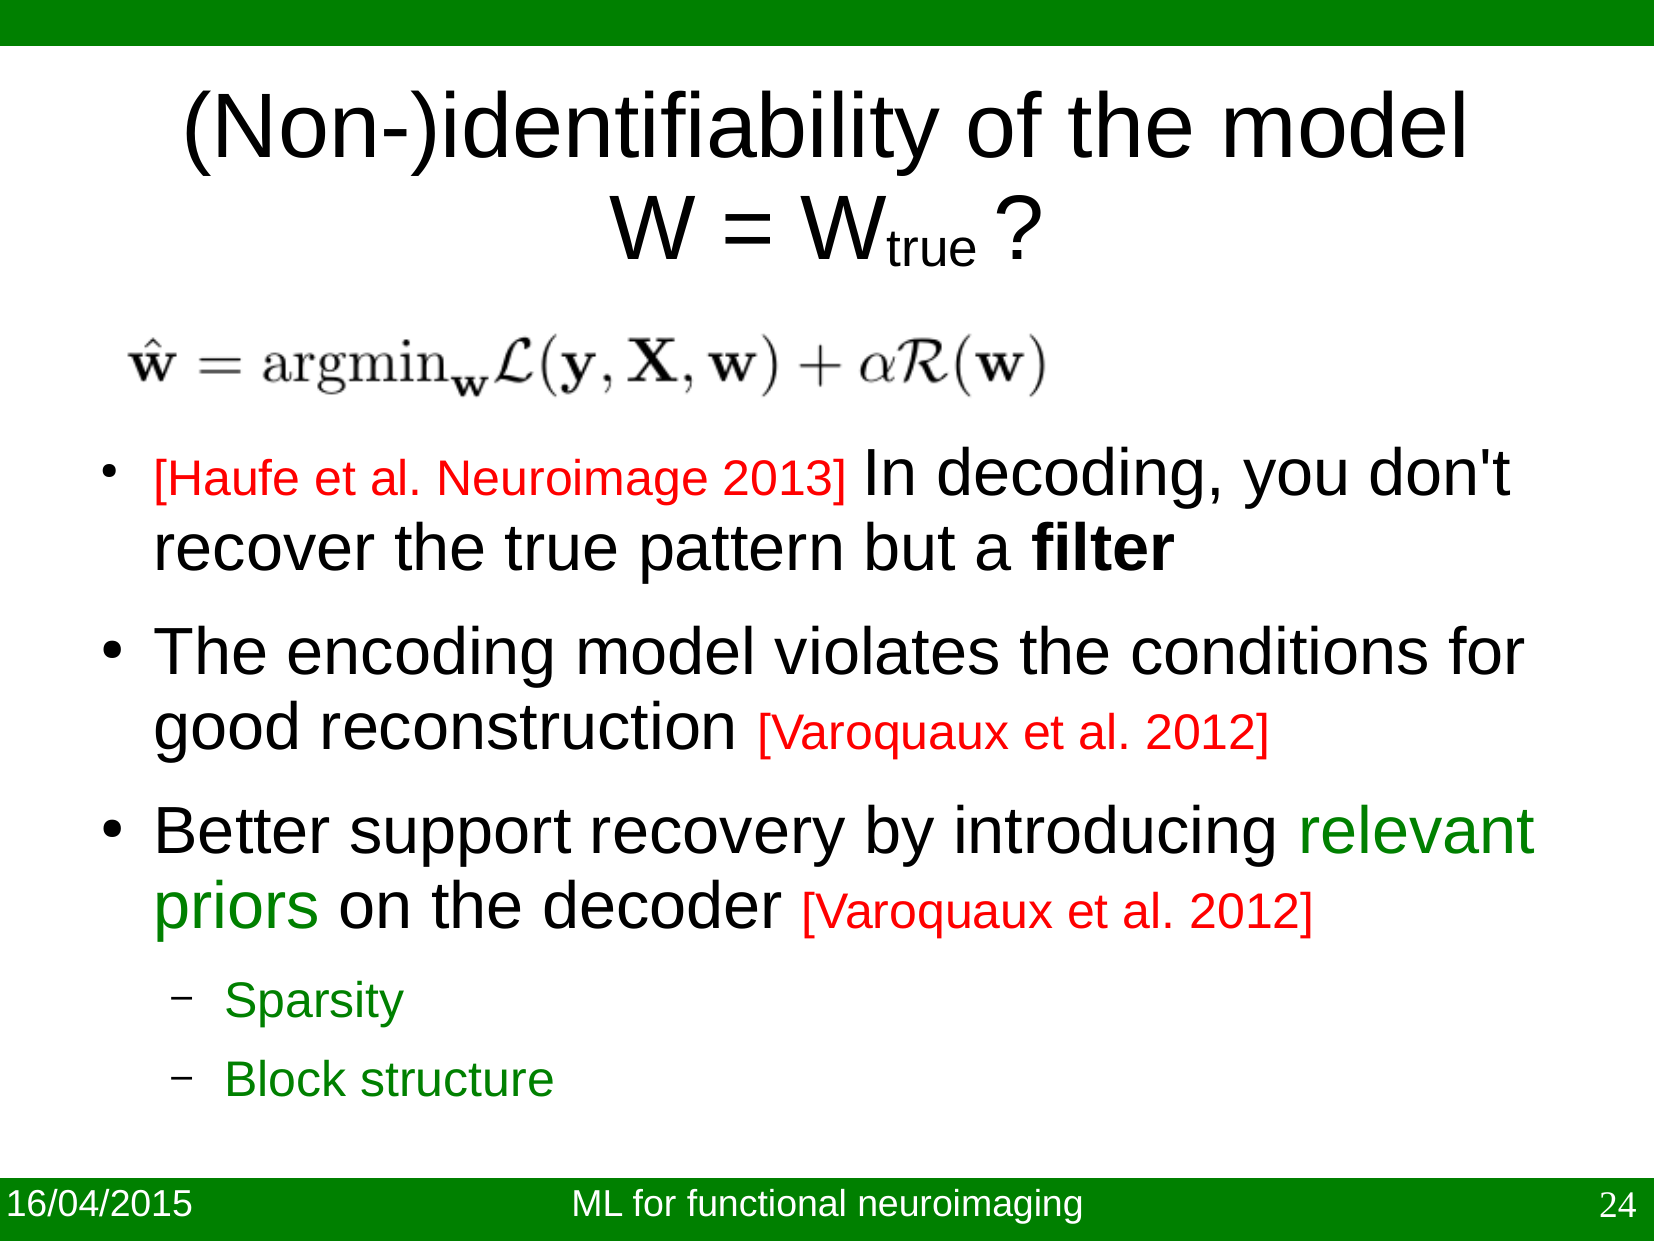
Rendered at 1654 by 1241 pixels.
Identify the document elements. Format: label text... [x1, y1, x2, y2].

list [Haufe et al. Neuroimage 2013] In decoding, you don't recover the true pattern but a filter The encoding model violates the conditions for good reconstruction [Varoquaux et al. 2012] Better support recovery by introducing relevant priors on the decoder [Varoquaux et al. 2012] Sparsity Block structure [82, 435, 1571, 1141]
title (Non-)identifiability of the model W = Wtrue ? [82, 58, 1571, 295]
picture [115, 323, 1051, 406]
